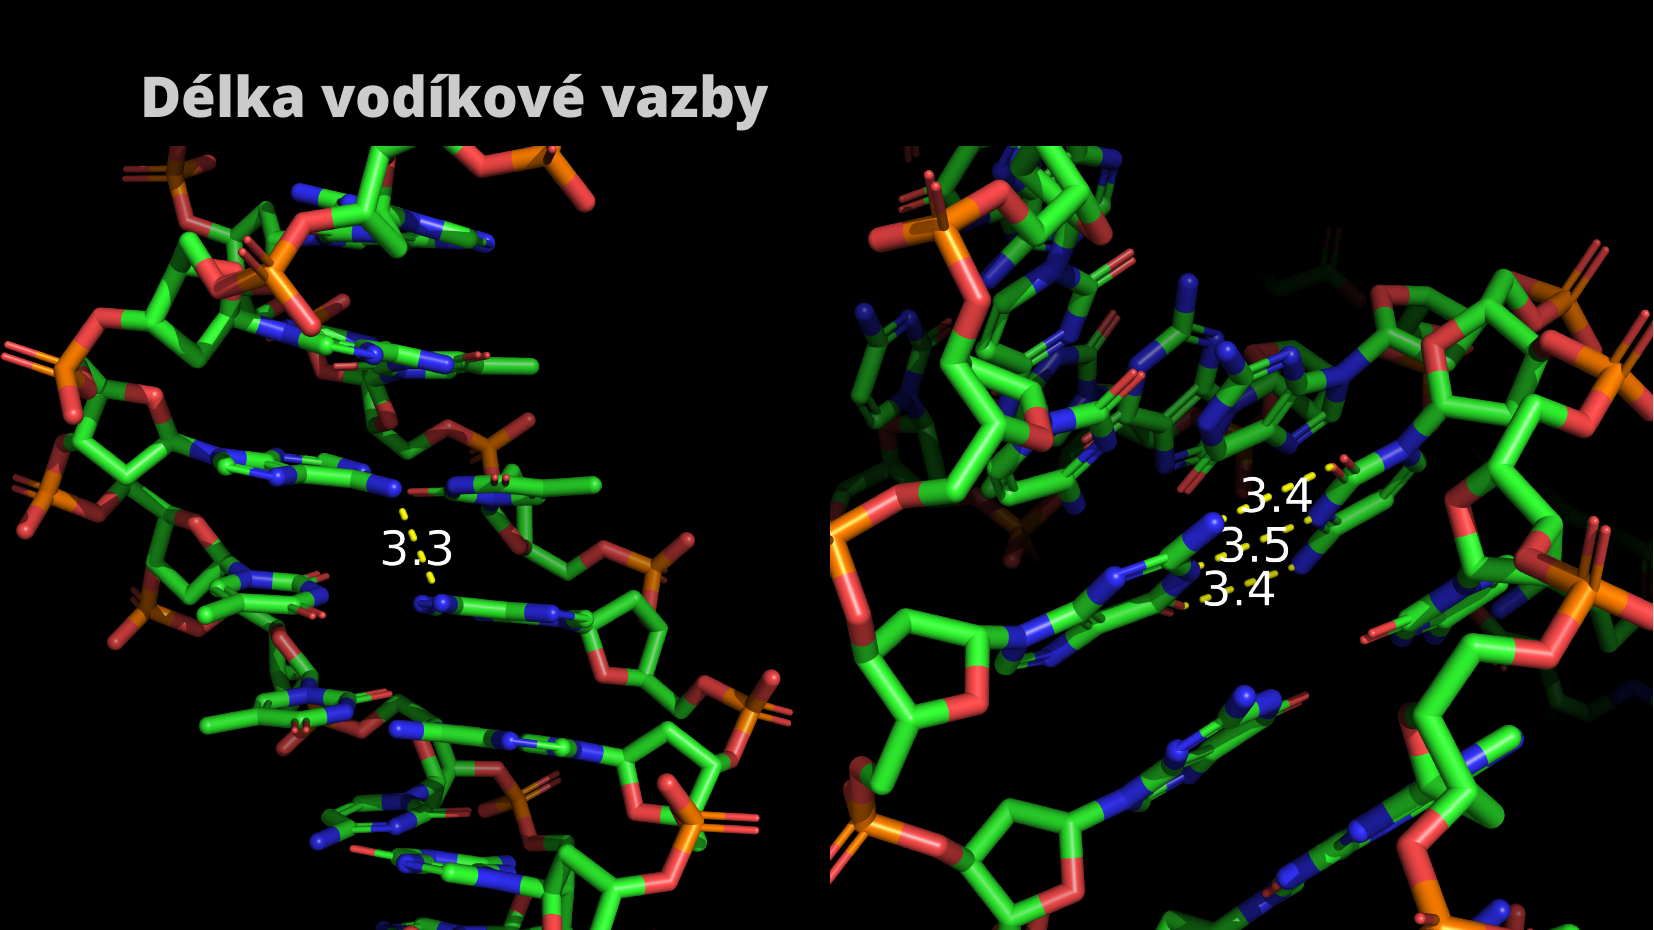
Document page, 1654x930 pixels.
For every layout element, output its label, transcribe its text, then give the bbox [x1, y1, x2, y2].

picture [830, 146, 1653, 930]
title Délka vodíkové vazby [58, 37, 850, 155]
picture [0, 146, 793, 930]
